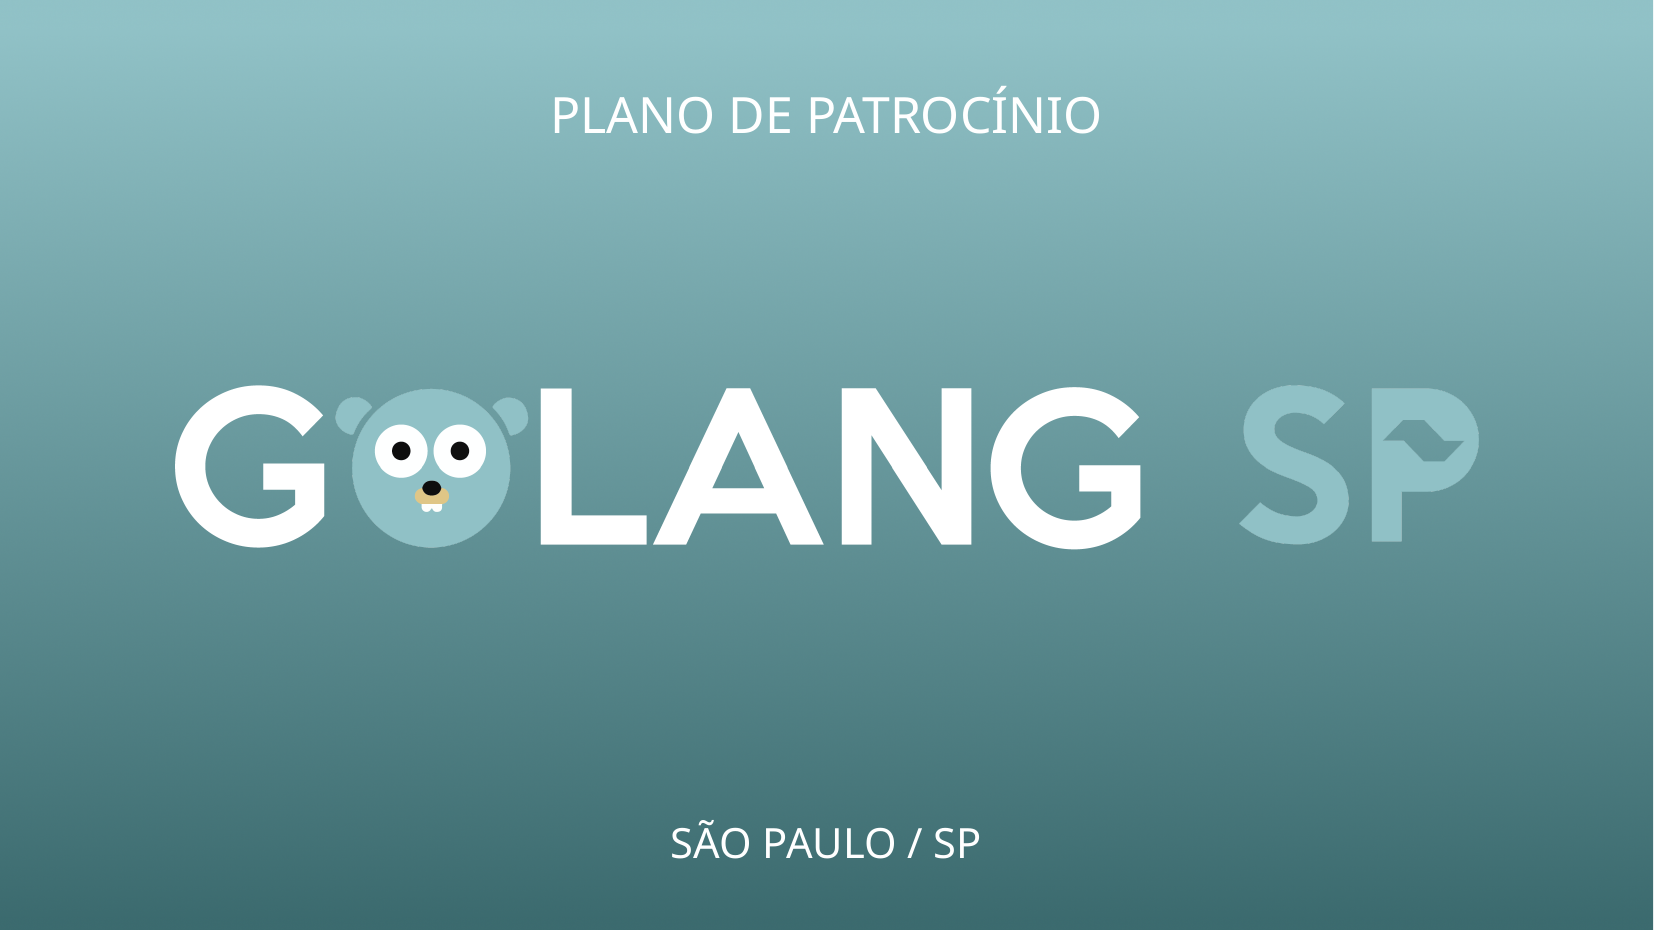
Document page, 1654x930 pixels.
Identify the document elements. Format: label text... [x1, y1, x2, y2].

picture [100, 284, 1560, 650]
title SÃO PAULO / SP [82, 765, 1571, 921]
title PLANO DE PATROCÍNIO [82, 37, 1571, 193]
